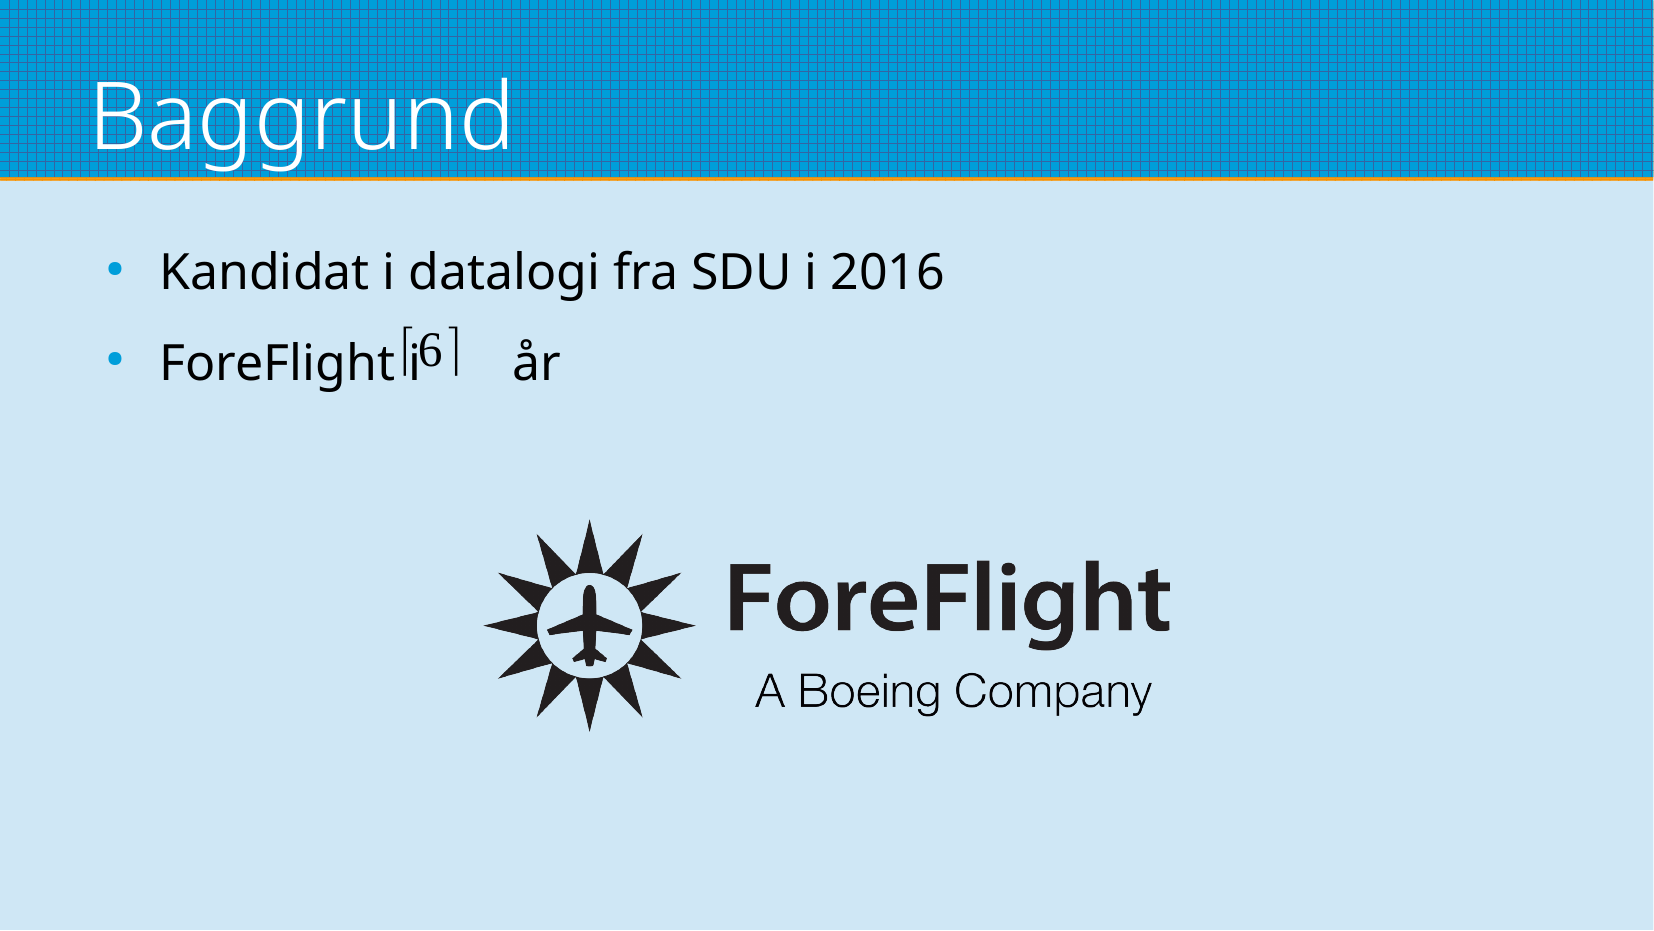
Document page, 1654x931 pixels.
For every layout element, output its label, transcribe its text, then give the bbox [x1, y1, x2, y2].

picture [483, 519, 1170, 732]
title Baggrund [88, 14, 1565, 178]
chart [394, 323, 467, 380]
list Kandidat i datalogi fra SDU i 2016 ForeFlight i år [88, 236, 1565, 813]
